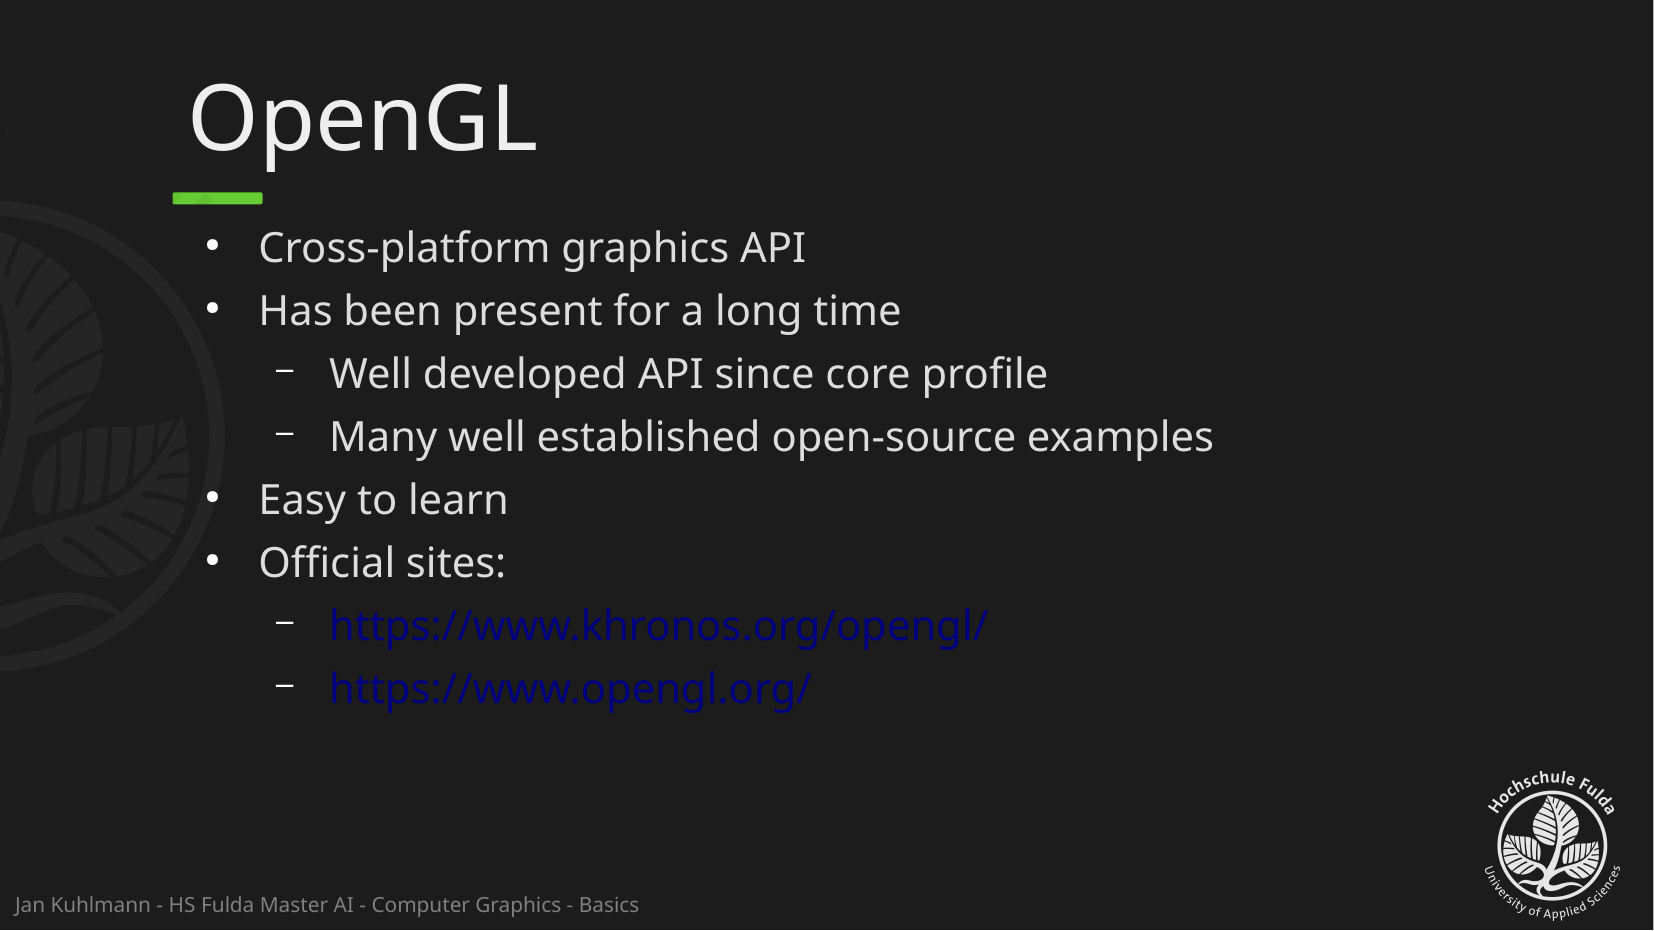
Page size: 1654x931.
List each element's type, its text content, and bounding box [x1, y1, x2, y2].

picture [1485, 771, 1620, 921]
list Cross-platform graphics API Has been present for a long time Well developed API since core profile Many well established open-source examples Easy to learn Official sites: https://www.khronos.org/opengl/ https://www.opengl.org/ [187, 217, 1571, 758]
title OpenGL [187, 37, 1571, 193]
